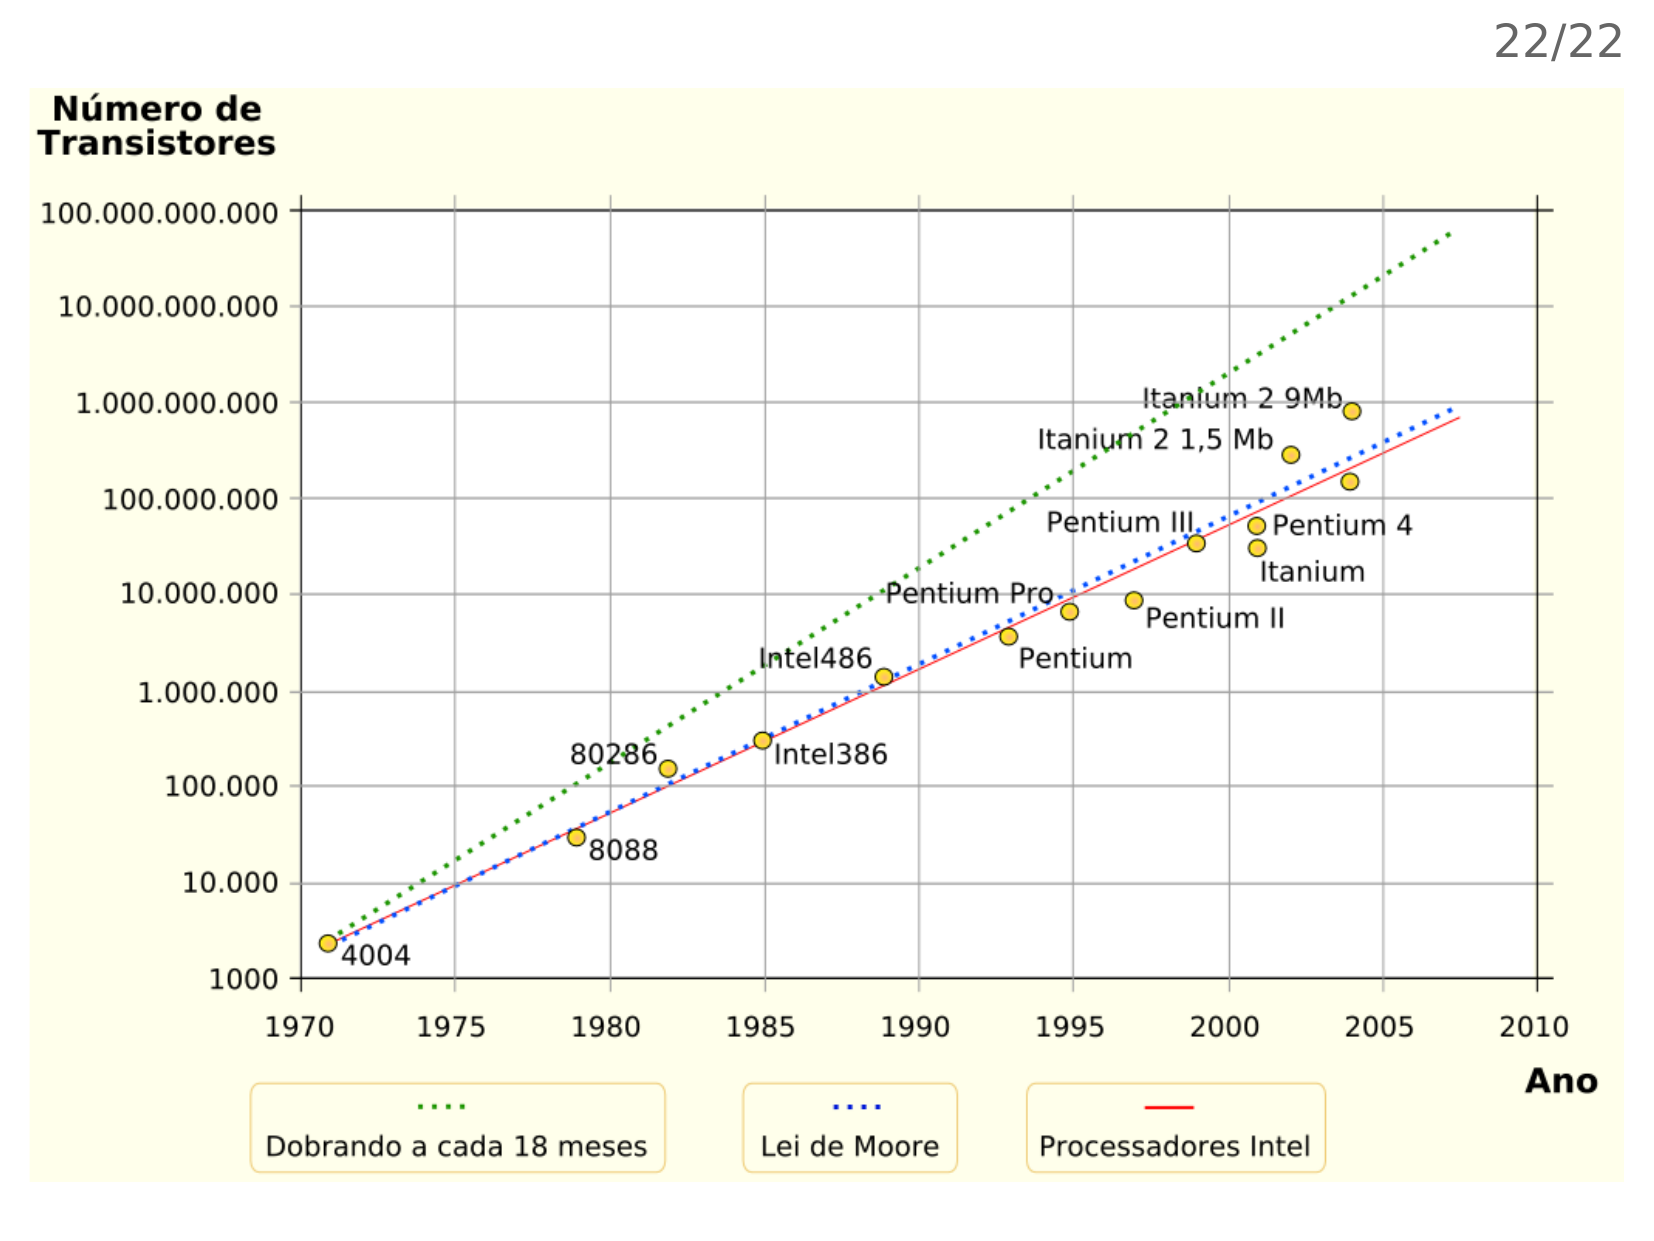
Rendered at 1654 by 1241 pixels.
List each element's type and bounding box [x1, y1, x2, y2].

picture [29, 88, 1624, 1182]
